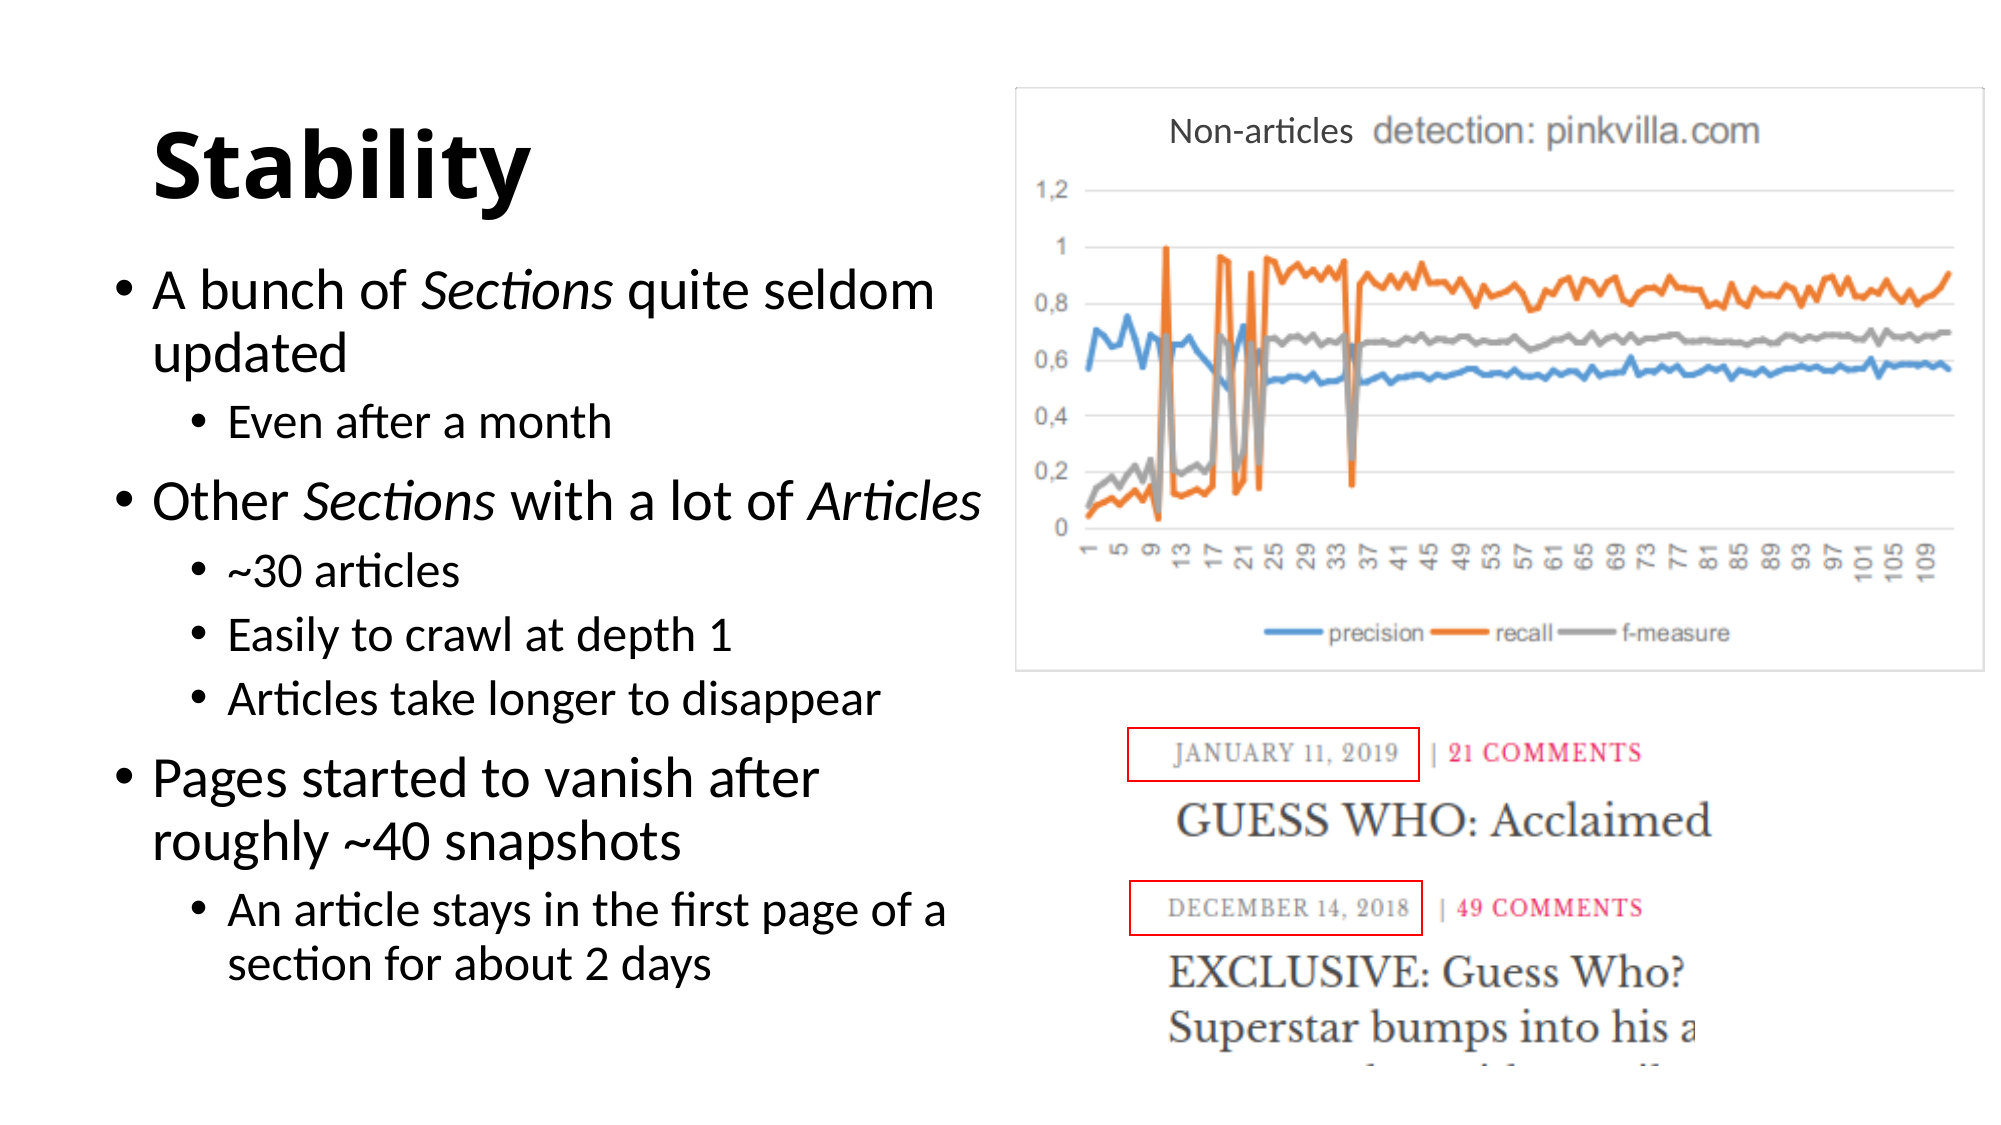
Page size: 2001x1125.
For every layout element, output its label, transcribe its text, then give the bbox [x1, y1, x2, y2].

picture [1147, 866, 1696, 1066]
picture [1015, 87, 1985, 672]
picture [1131, 695, 1757, 847]
picture [1131, 729, 1418, 780]
text_box Non-articles [1154, 98, 1373, 159]
list A bunch of Sections quite seldom updated Even after a month Other Sections with a lot of Articles ~30 articles Easily to crawl at depth 1 Articles take longer to disappear Pages started to vanish after roughly ~40 snapshots An article stays in the first page of a section for about 2 days [99, 252, 1014, 1096]
title Stability [137, 59, 1863, 278]
picture [1147, 882, 1421, 934]
